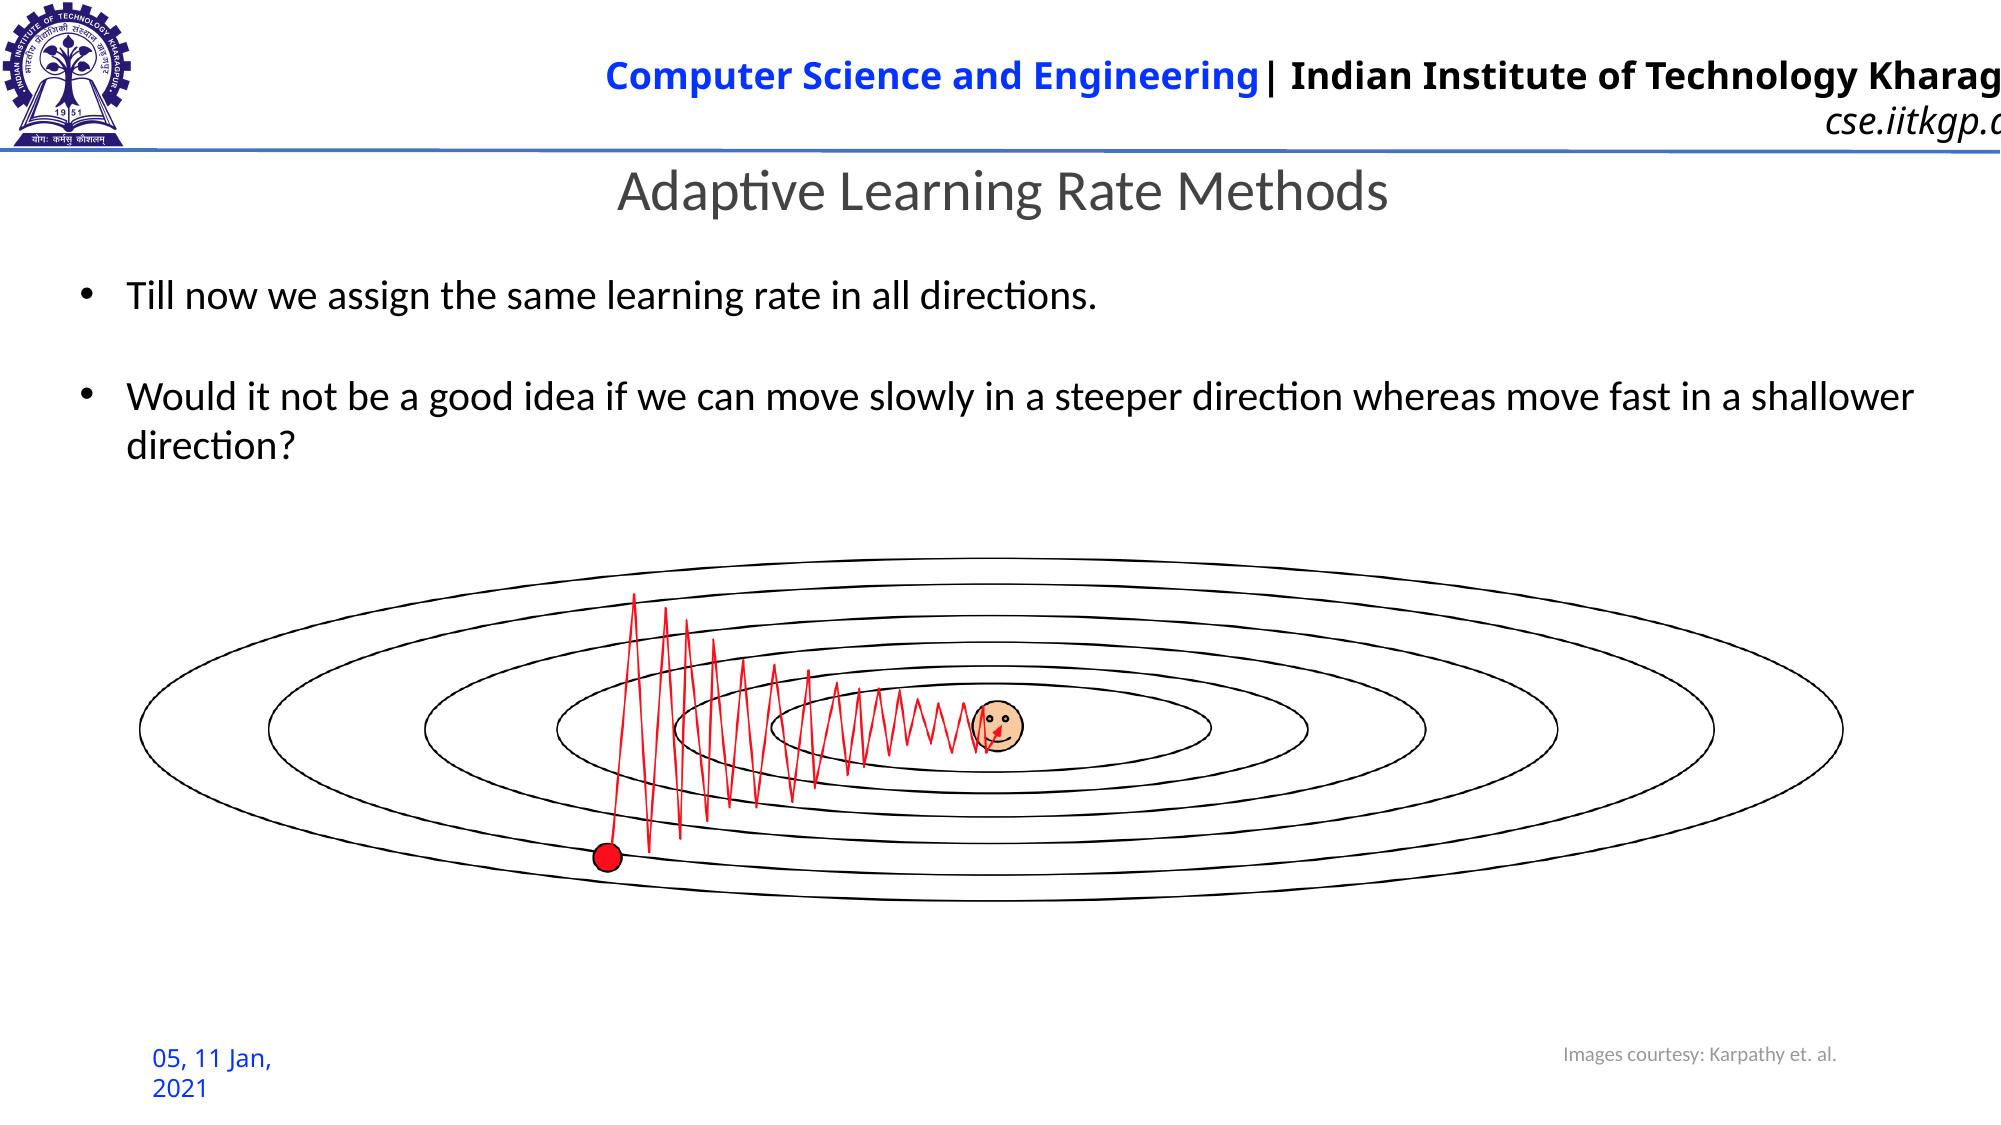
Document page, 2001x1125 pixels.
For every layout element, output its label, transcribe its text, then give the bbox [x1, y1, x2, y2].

picture [2, 2, 131, 147]
picture [104, 547, 1863, 927]
text_box Till now we assign the same learning rate in all directions. Would it not be a good idea if we can move slowly in a steeper direction whereas move fast in a shallower direction? [64, 260, 1936, 476]
text_box Adaptive Learning Rate Methods [305, 136, 1702, 232]
slide_number 05, 11 Jan, 2021 [137, 1042, 331, 1103]
text_box Images courtesy: Karpathy et. al. [1548, 1025, 1997, 1070]
